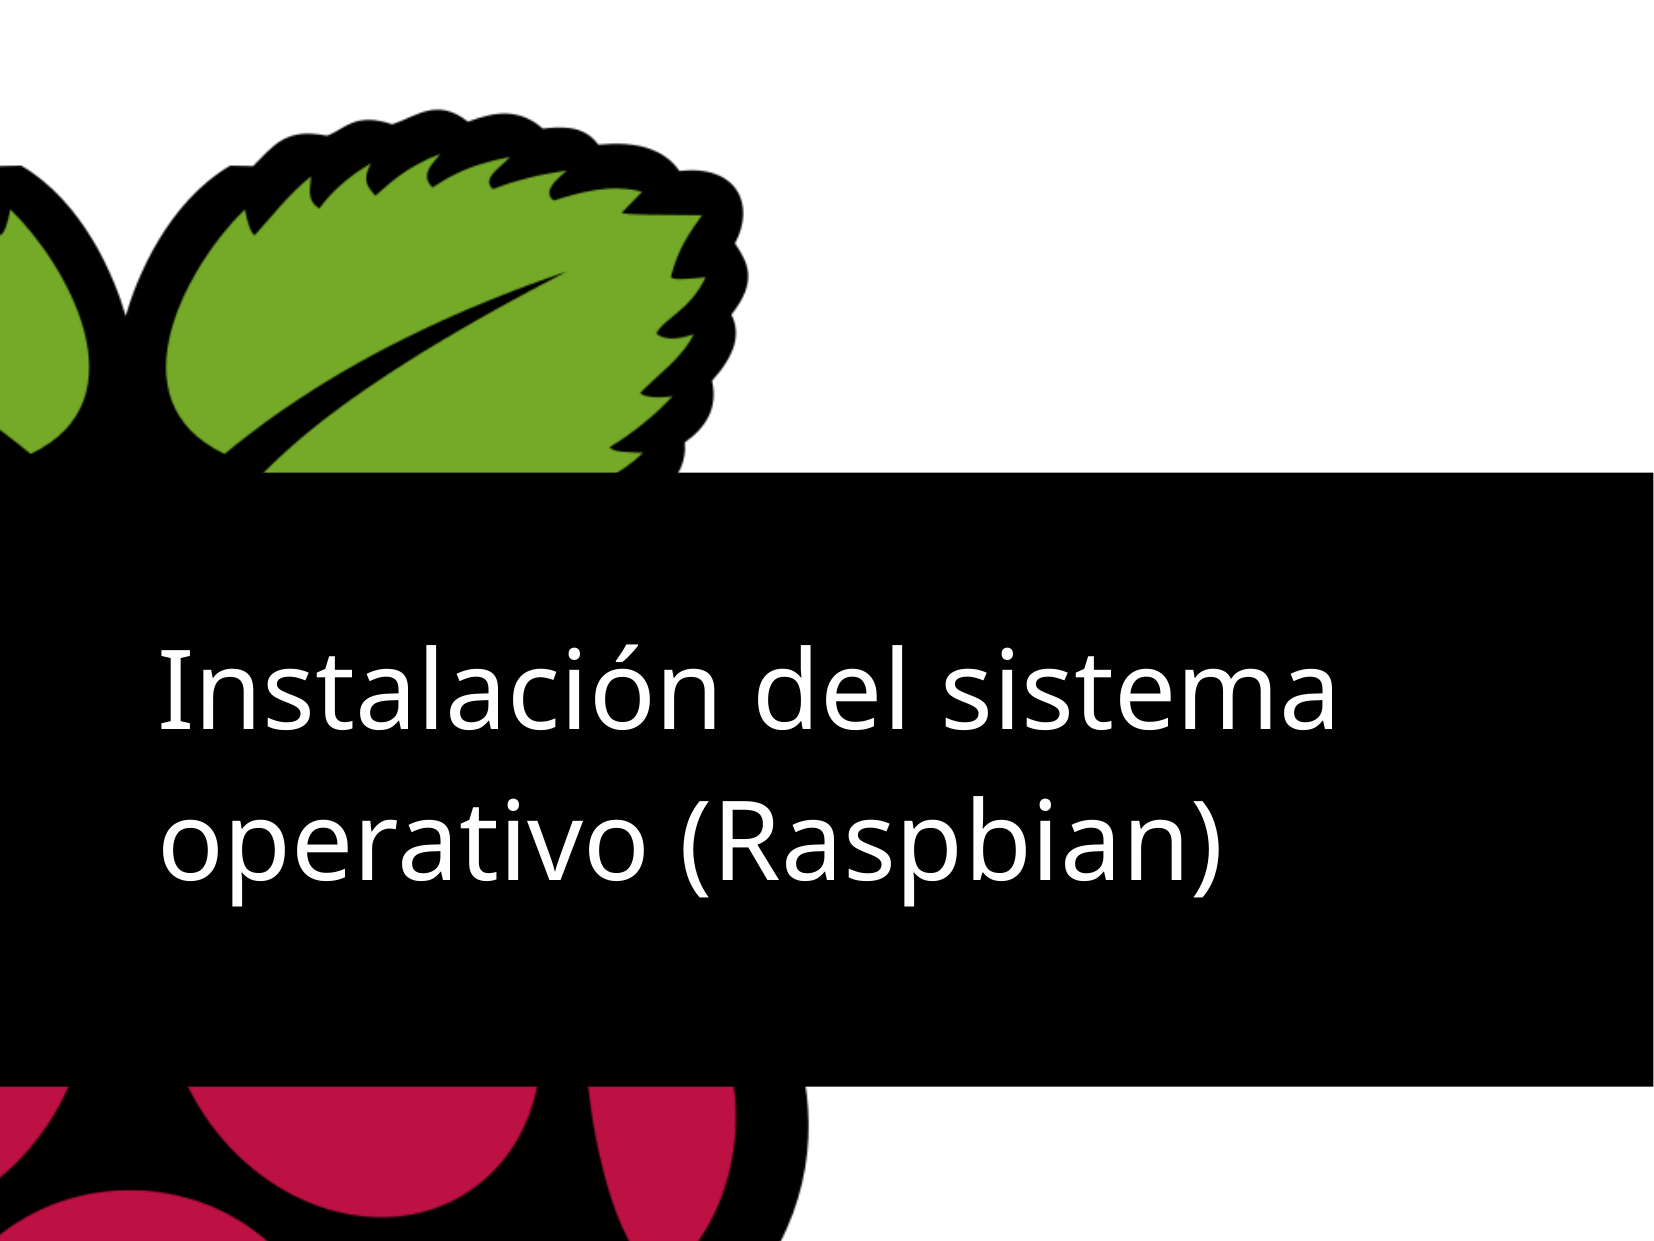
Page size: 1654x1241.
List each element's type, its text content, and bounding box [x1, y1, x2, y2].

picture [0, 106, 816, 472]
picture [0, 1087, 816, 1241]
text_box [0, 0, 1654, 1241]
text_box Instalación del sistema operativo (Raspbian) [142, 604, 1300, 863]
